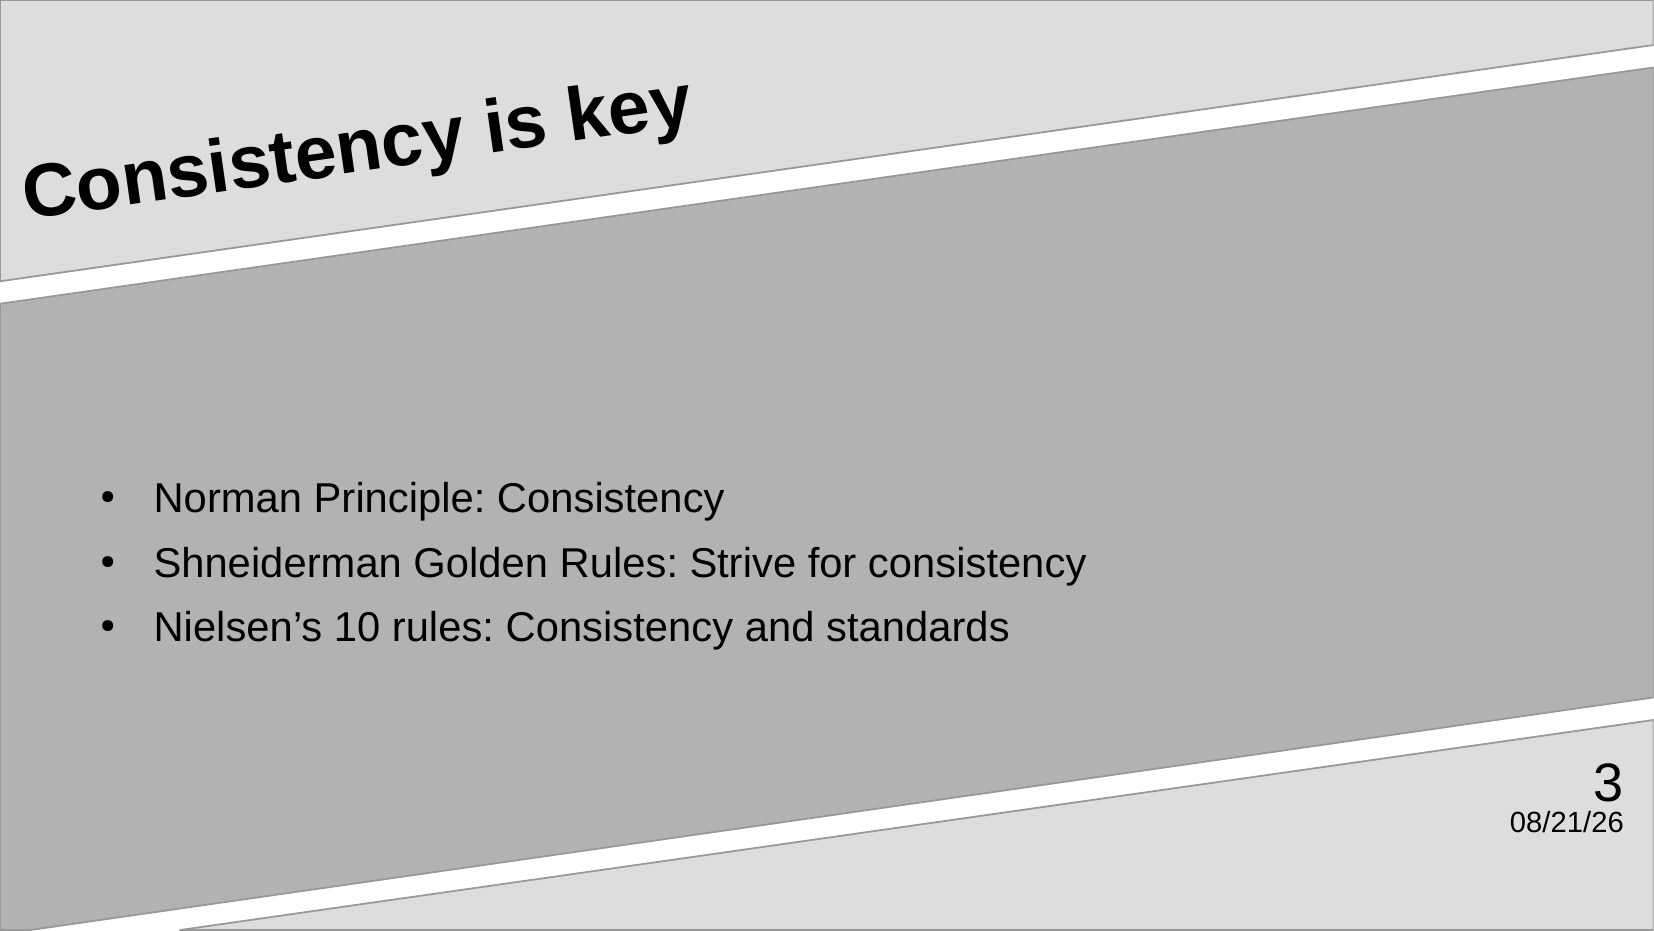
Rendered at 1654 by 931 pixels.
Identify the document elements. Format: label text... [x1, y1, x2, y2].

list Norman Principle: Consistency Shneiderman Golden Rules: Strive for consistency Nielsen’s 10 rules: Consistency and standards [82, 292, 1538, 833]
title Consistency is key [11, 0, 1496, 272]
